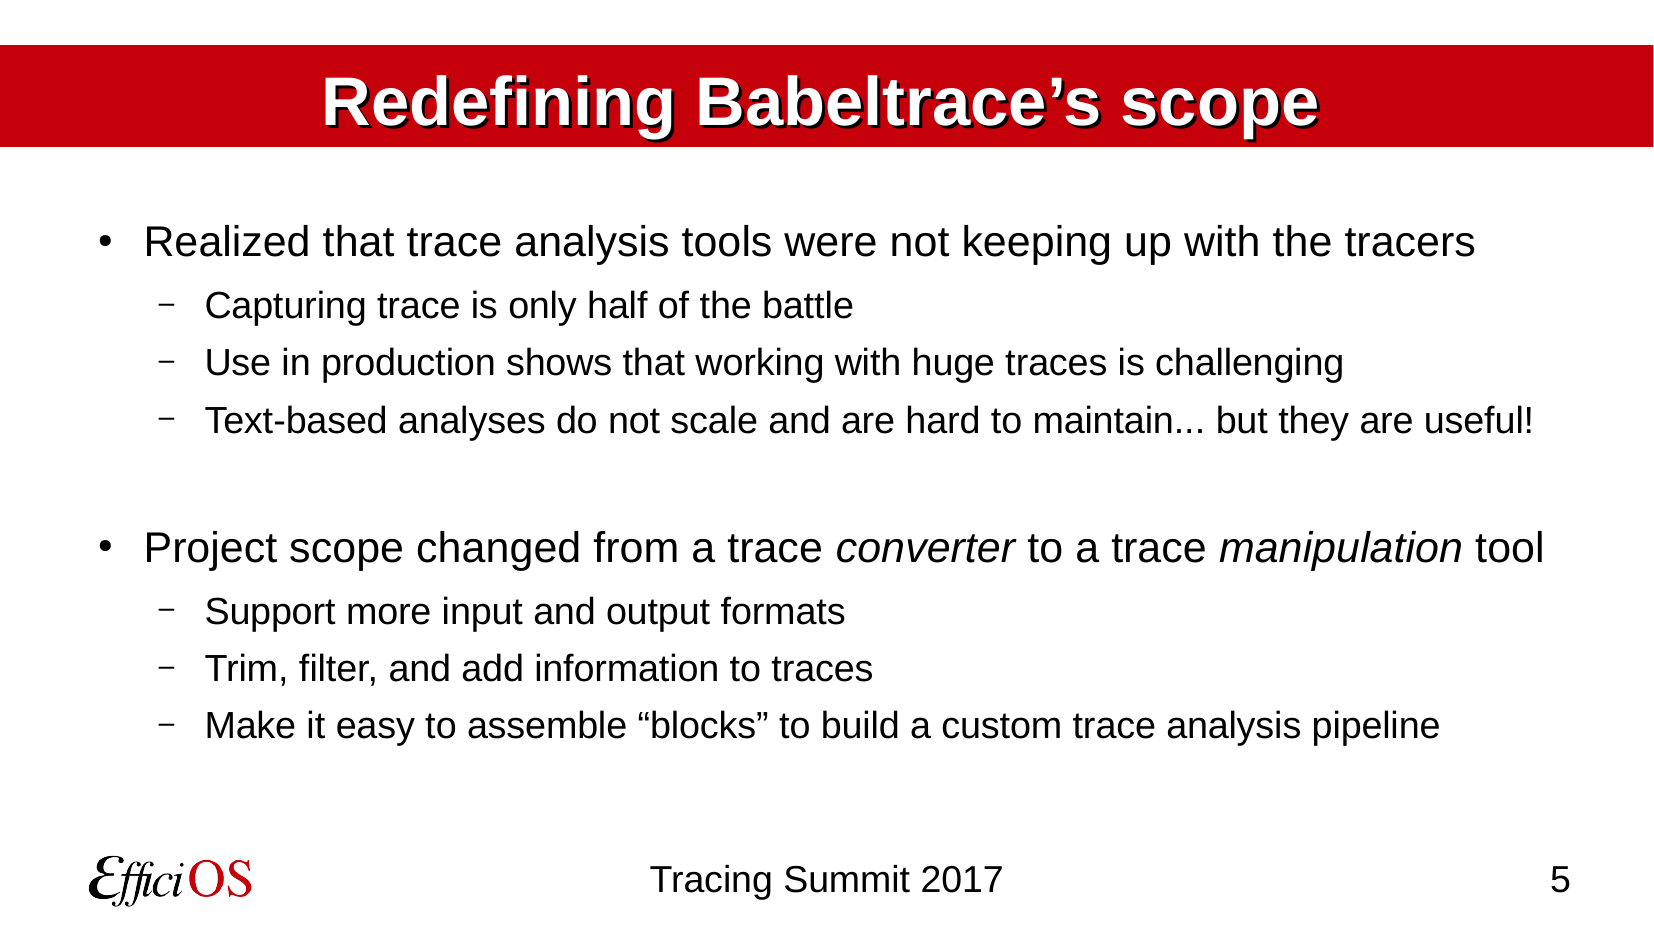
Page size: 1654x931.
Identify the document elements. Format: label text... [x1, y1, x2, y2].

title Redefining Babeltrace’s scope [76, 24, 1565, 180]
picture [82, 853, 260, 910]
list Realized that trace analysis tools were not keeping up with the tracers Capturing trace is only half of the battle Use in production shows that working with huge traces is challenging Text-based analyses do not scale and are hard to maintain... but they are useful! Project scope changed from a trace converter to a trace manipulation tool Support more input and output formats Trim, filter, and add information to traces Make it easy to assemble “blocks” to build a custom trace analysis pipeline [82, 217, 1571, 758]
